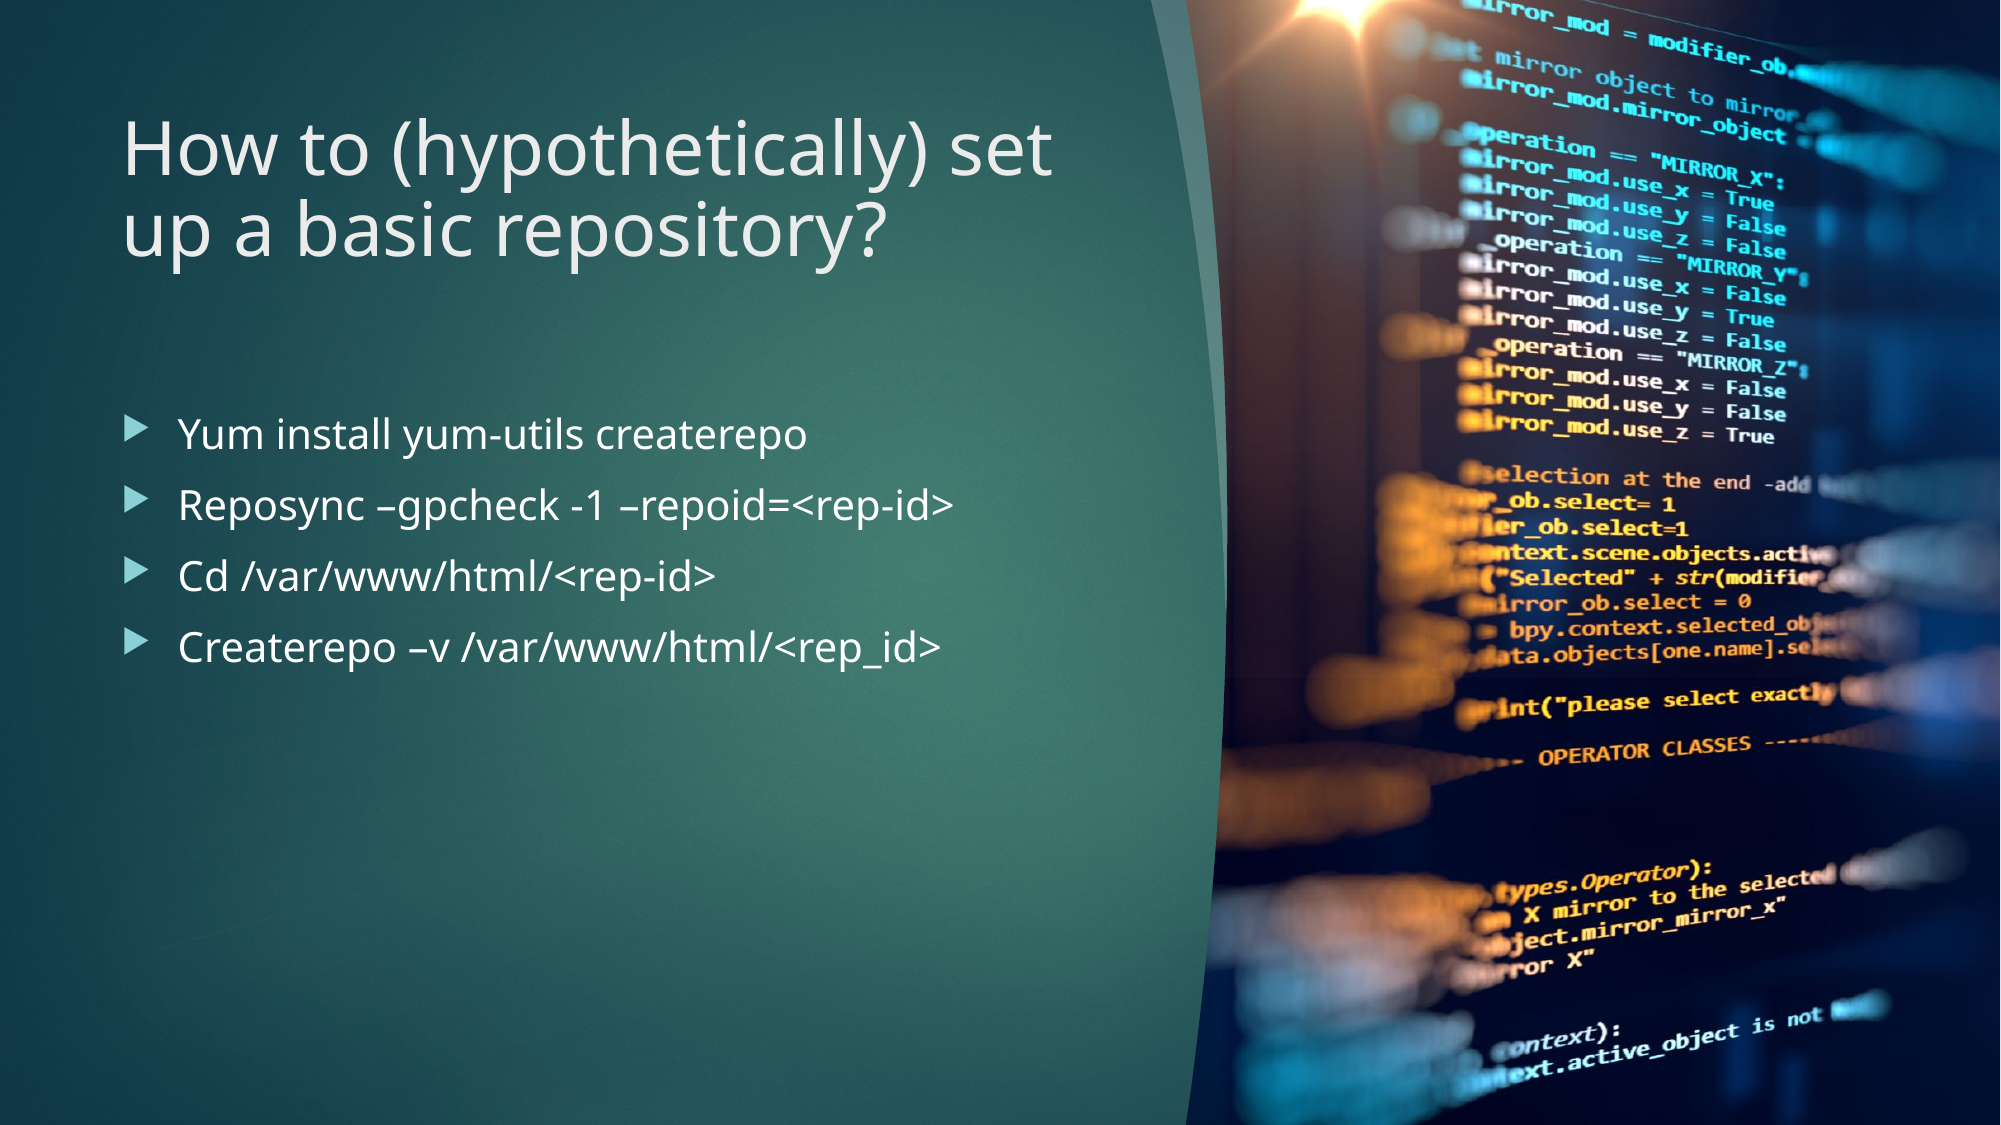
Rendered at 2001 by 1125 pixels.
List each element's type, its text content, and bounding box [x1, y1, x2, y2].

list Yum install yum-utils createrepo Reposync –gpcheck -1 –repoid=<rep-id> Cd /var/www/html/<rep-id> Createrepo –v /var/www/html/<rep_id> [106, 399, 1122, 1021]
text_box [0, 0, 2000, 1125]
title How to (hypothetically) set up a basic repository? [106, 103, 1122, 370]
